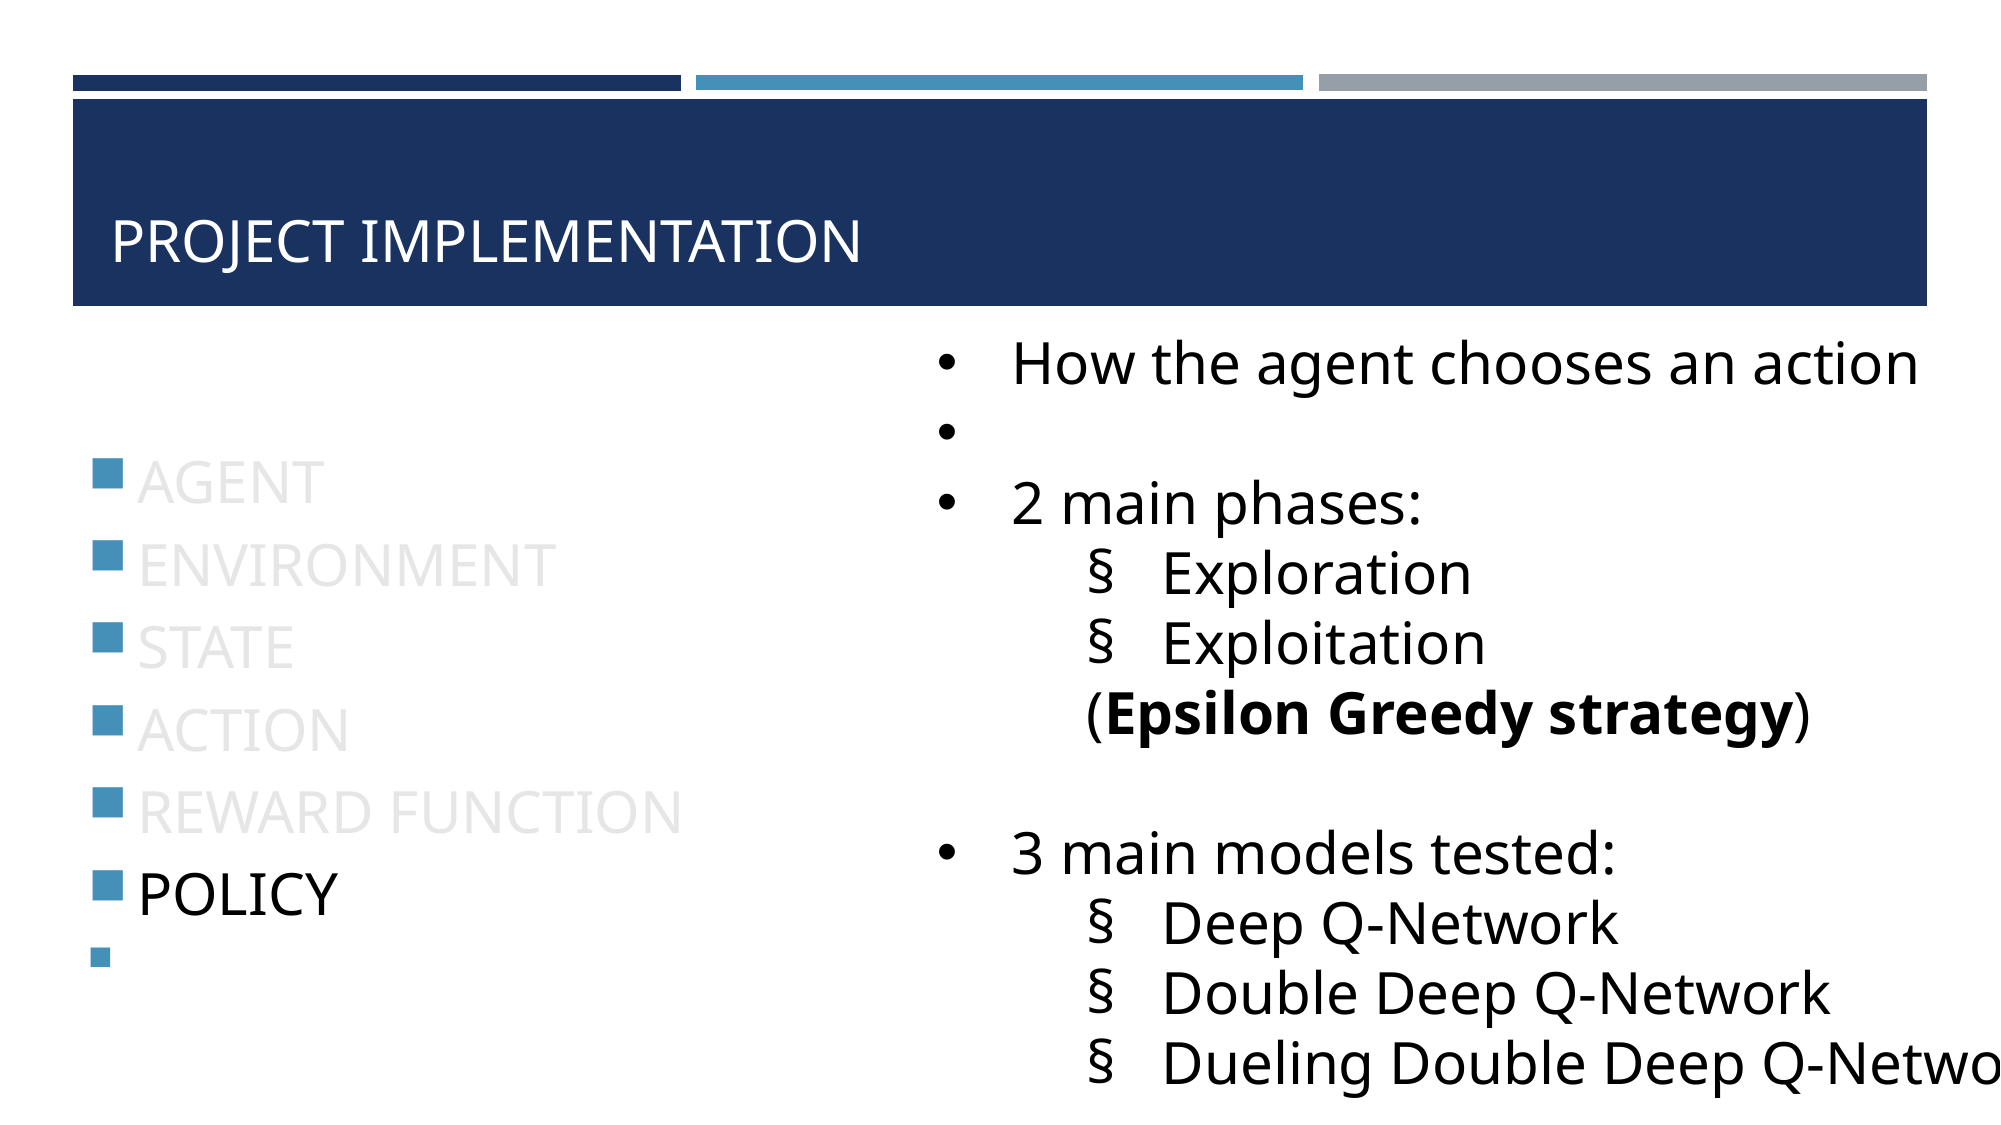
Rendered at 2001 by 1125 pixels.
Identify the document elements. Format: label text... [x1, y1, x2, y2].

title PROJECT IMPLEMENTATION [95, 119, 1905, 282]
list AGENT ENVIRONMENT STATE ACTION REWARD FUNCTION POLICY [72, 307, 1120, 1124]
text_box How the agent chooses an action 2 main phases: Exploration Exploitation (Epsilon Greedy strategy) 3 main models tested: Deep Q-Network Double Deep Q-Network Dueling Double Deep Q-Network [921, 318, 1928, 1125]
